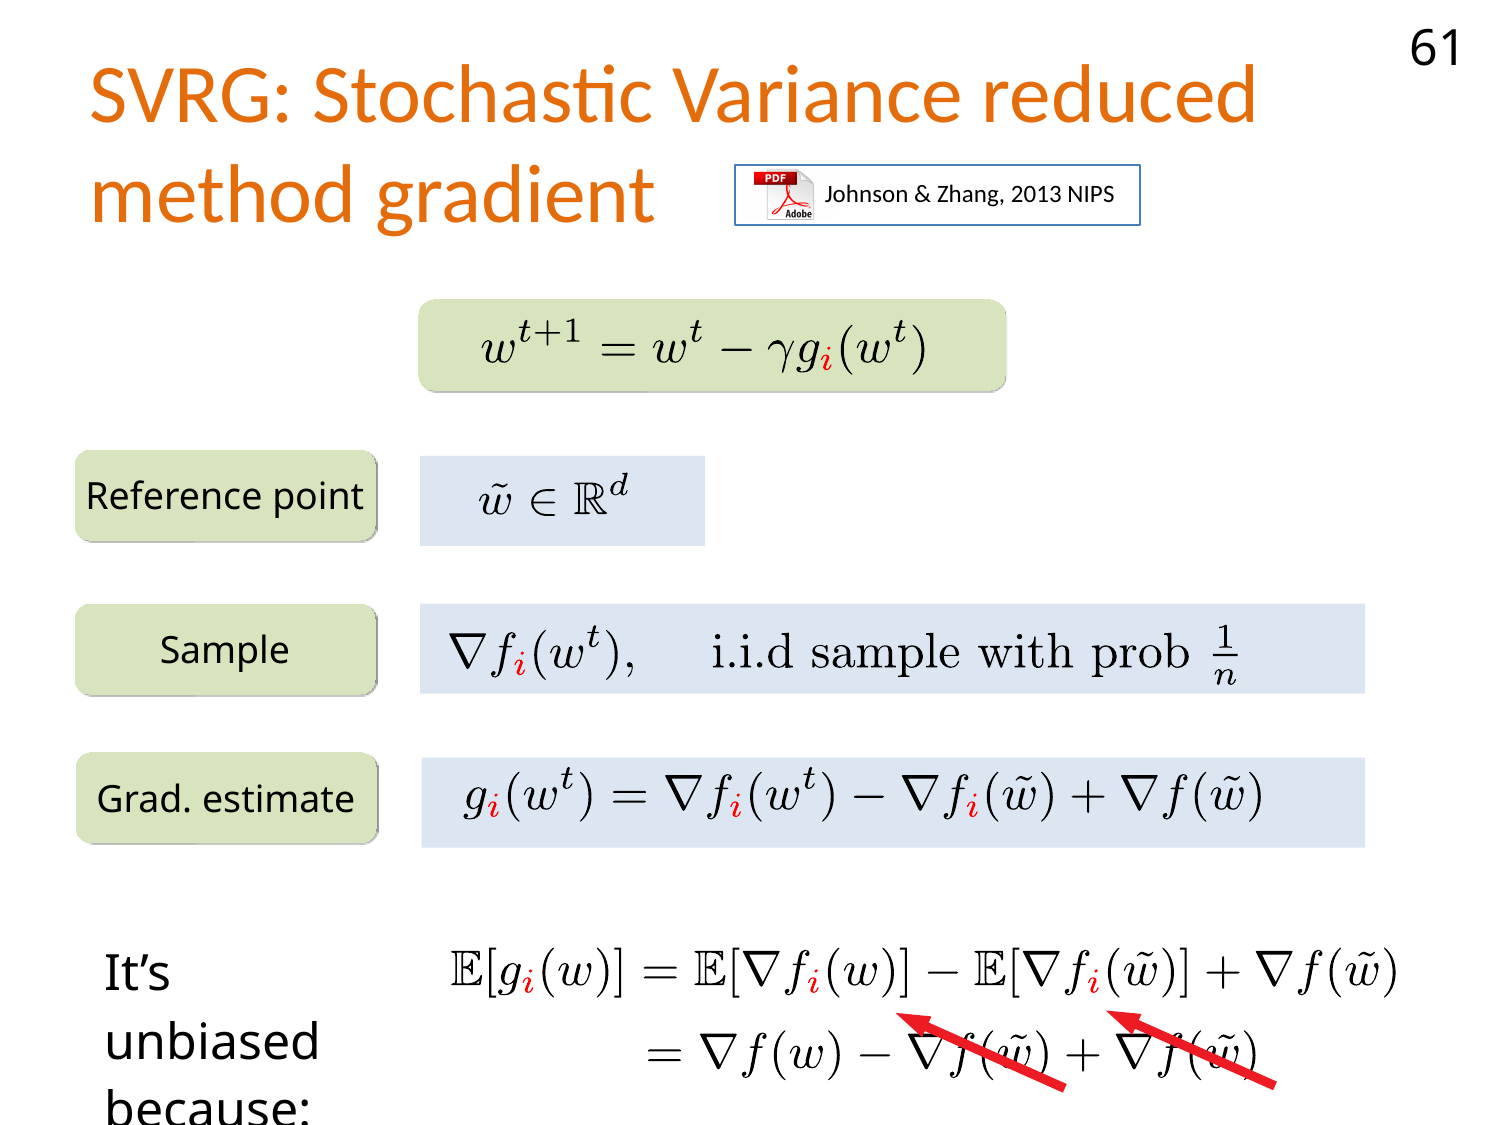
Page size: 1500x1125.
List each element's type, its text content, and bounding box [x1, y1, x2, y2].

text_box [735, 164, 1141, 225]
text_box Reference point [75, 450, 376, 541]
text_box [421, 757, 1365, 848]
text_box Sample [75, 604, 376, 695]
text_box SVRG: Stochastic Variance reduced method gradient [75, 45, 1425, 233]
text_box [1164, 1030, 1261, 1074]
picture [740, 168, 834, 220]
picture [475, 470, 630, 518]
text_box Johnson & Zhang, 2013 NIPS [810, 176, 1141, 242]
text_box [418, 299, 1006, 391]
text_box It’s unbiased because: [90, 930, 406, 1087]
text_box [948, 1030, 1250, 1081]
text_box [450, 947, 1401, 998]
text_box [420, 455, 706, 546]
text_box Grad. estimate [76, 752, 377, 843]
text_box [645, 1030, 1034, 1081]
text_box [420, 603, 1366, 694]
